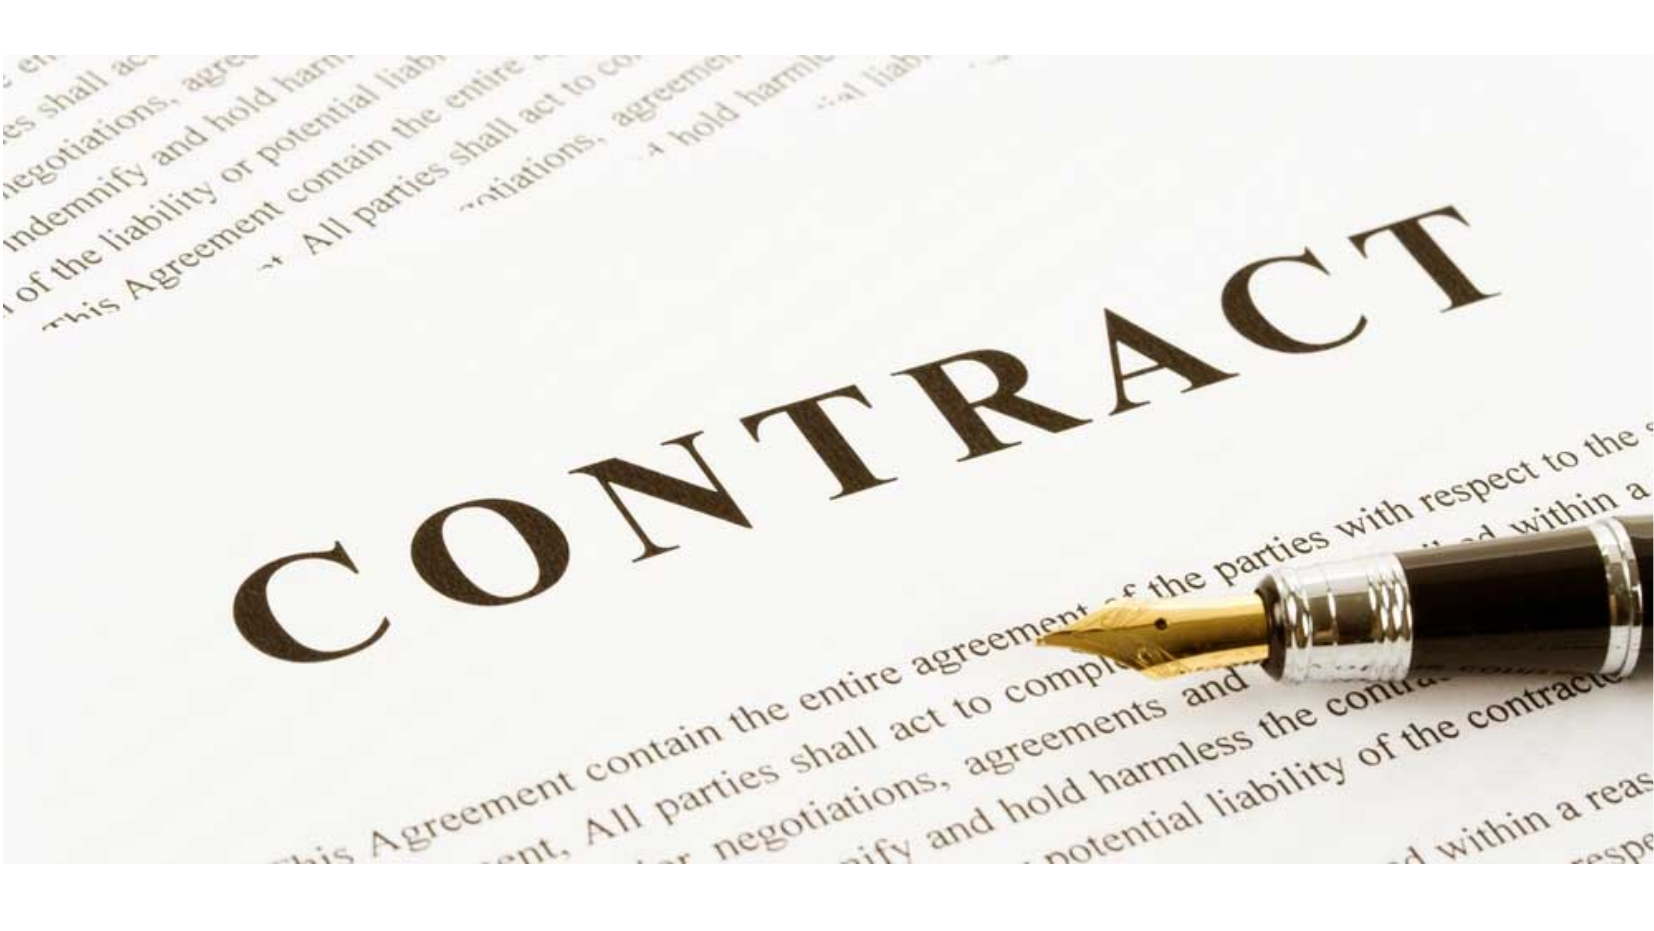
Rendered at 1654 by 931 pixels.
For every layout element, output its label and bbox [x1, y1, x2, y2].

picture [3, 55, 1654, 864]
